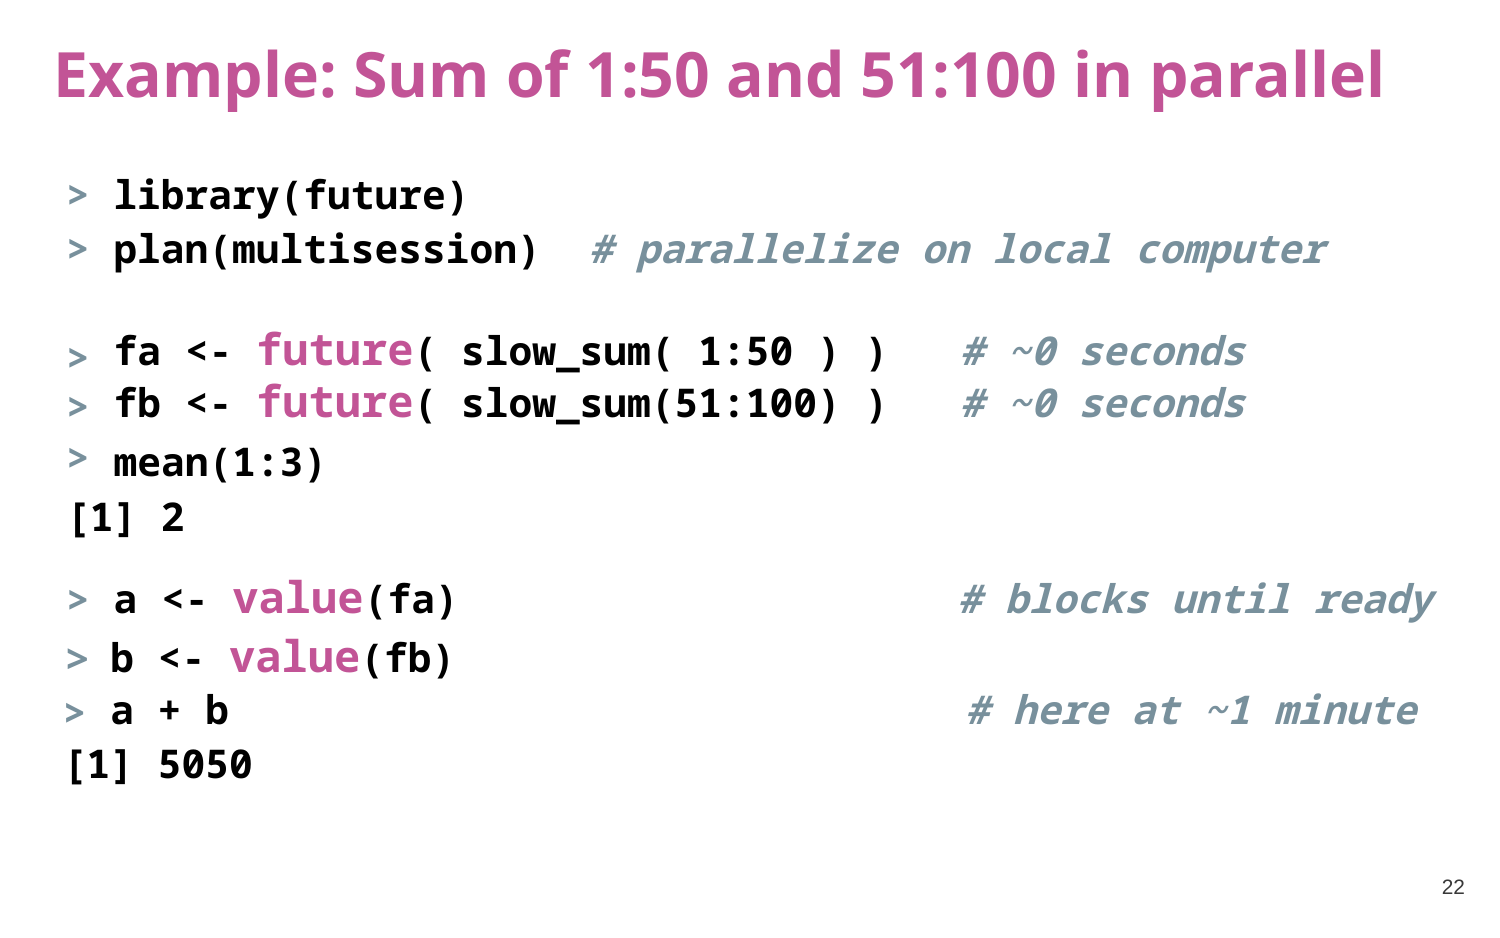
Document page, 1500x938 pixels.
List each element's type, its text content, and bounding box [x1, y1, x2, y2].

list a <- value(fa) # blocks until ready [51, 546, 1449, 611]
list a + b # here at ~1 minute [1] 5050 [47, 662, 1446, 793]
list mean(1:3) [1] 2 > [51, 415, 1449, 546]
slide_number <number> [1389, 849, 1480, 922]
list fa <- future( slow_sum( 1:50 ) ) # ~0 seconds > [51, 299, 1449, 350]
list b <- value(fb) > [47, 605, 1446, 662]
title Example: Sum of 1:50 and 51:100 in parallel [38, 20, 1463, 136]
list fb <- future( slow_sum(51:100) ) # ~0 seconds > [51, 350, 1449, 415]
list > library(future) > plan(multisession) # parallelize on local computer > [51, 730, 1449, 850]
list > library(future) > plan(multisession) # parallelize on local computer > [51, 147, 1449, 299]
